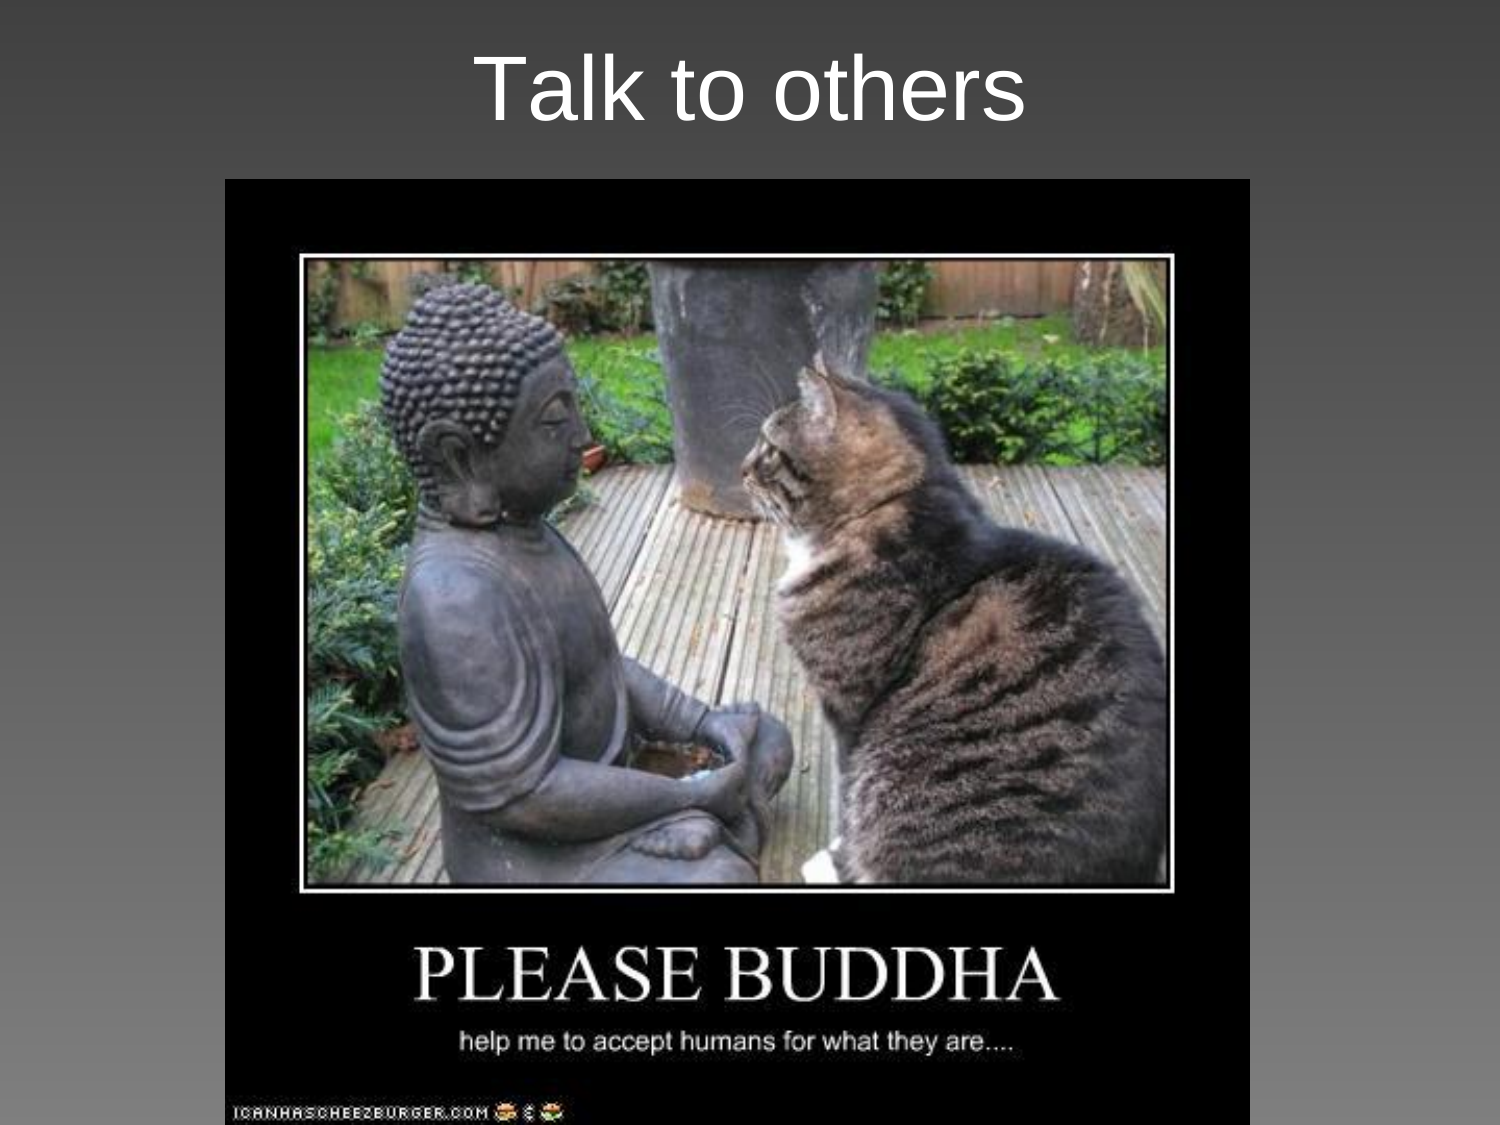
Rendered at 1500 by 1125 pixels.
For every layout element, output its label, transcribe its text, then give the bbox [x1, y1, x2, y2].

picture [225, 257, 1250, 1125]
title Talk to others [75, 21, 1426, 257]
